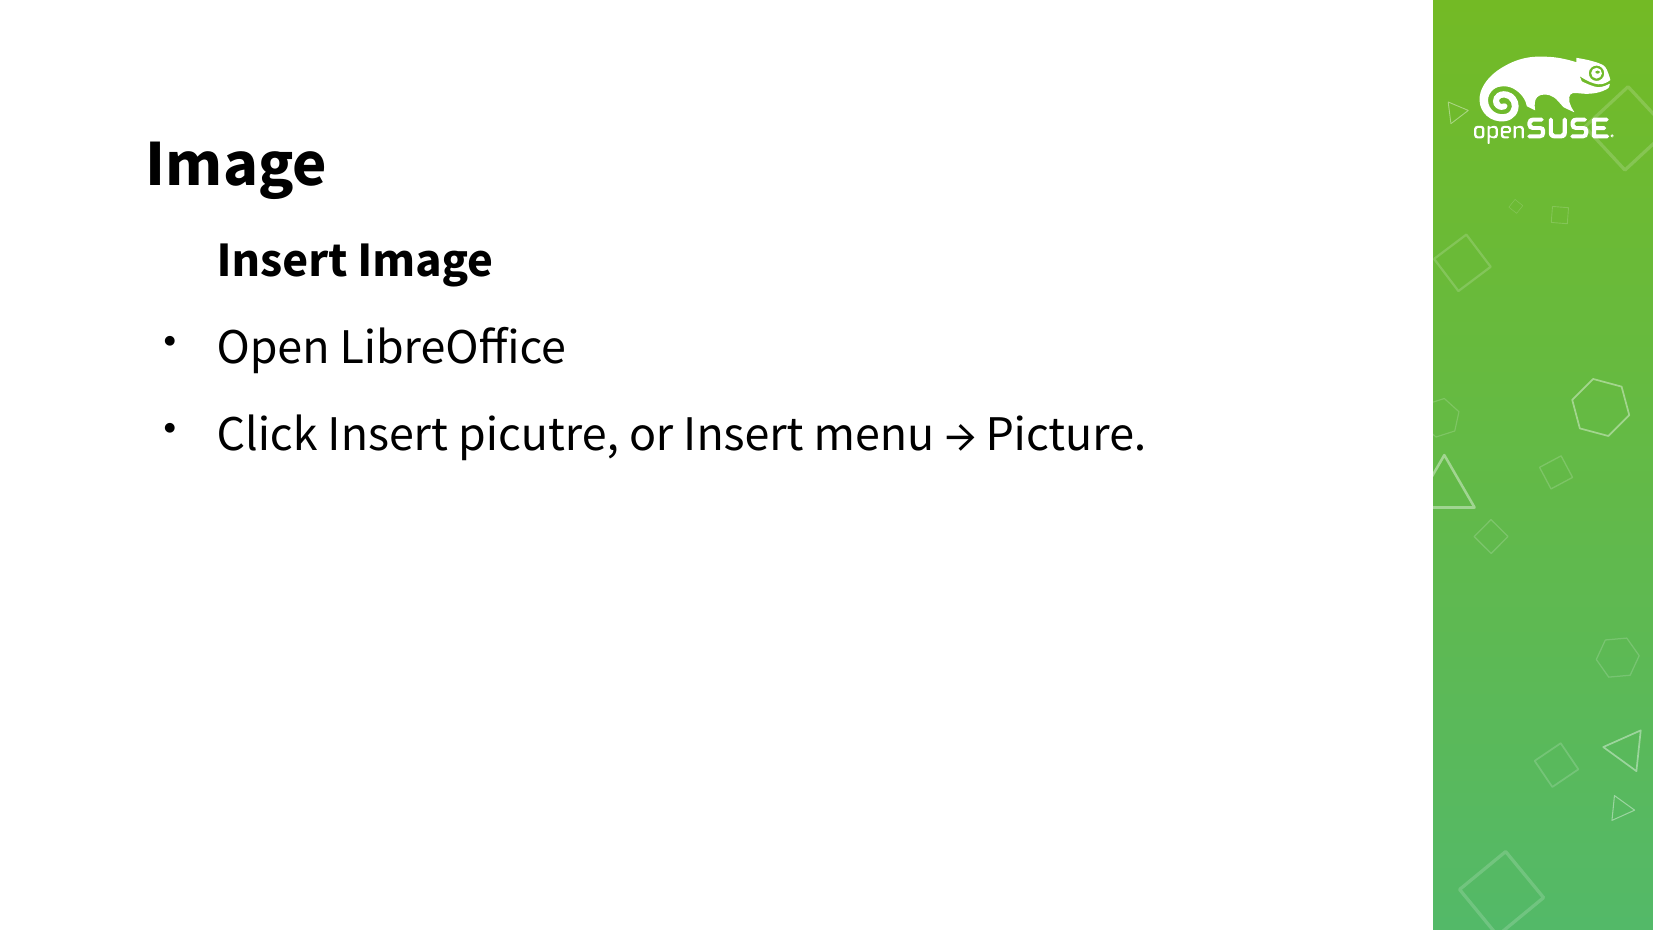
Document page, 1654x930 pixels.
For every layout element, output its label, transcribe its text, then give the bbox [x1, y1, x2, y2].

list Image Insert Image Open LibreOffice Click Insert picutre, or Insert menu → Picture. [75, 119, 1328, 660]
